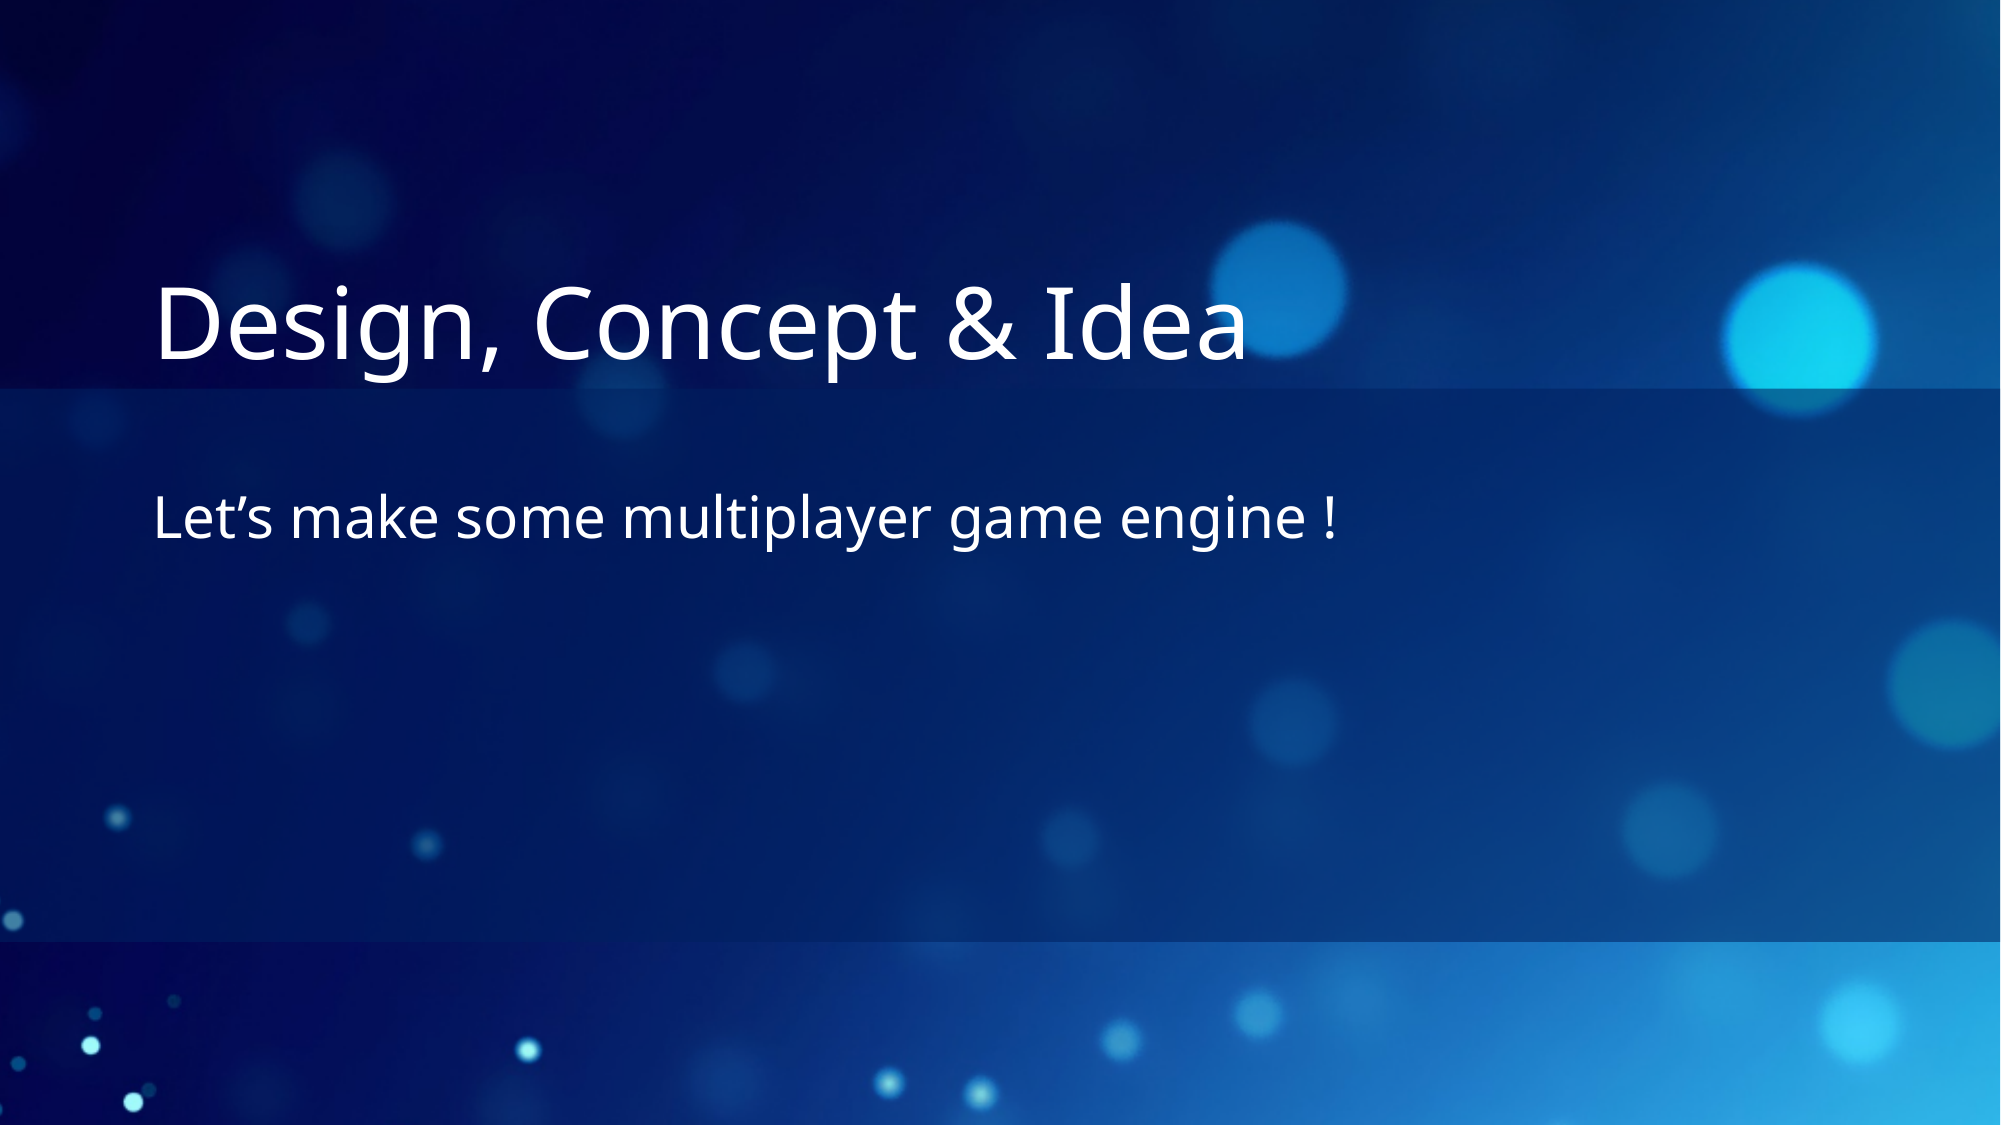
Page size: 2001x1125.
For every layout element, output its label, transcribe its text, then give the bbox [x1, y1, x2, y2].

title Design, Concept & Idea [137, 129, 1863, 389]
list Let’s make some multiplayer game engine ! [137, 390, 1863, 942]
